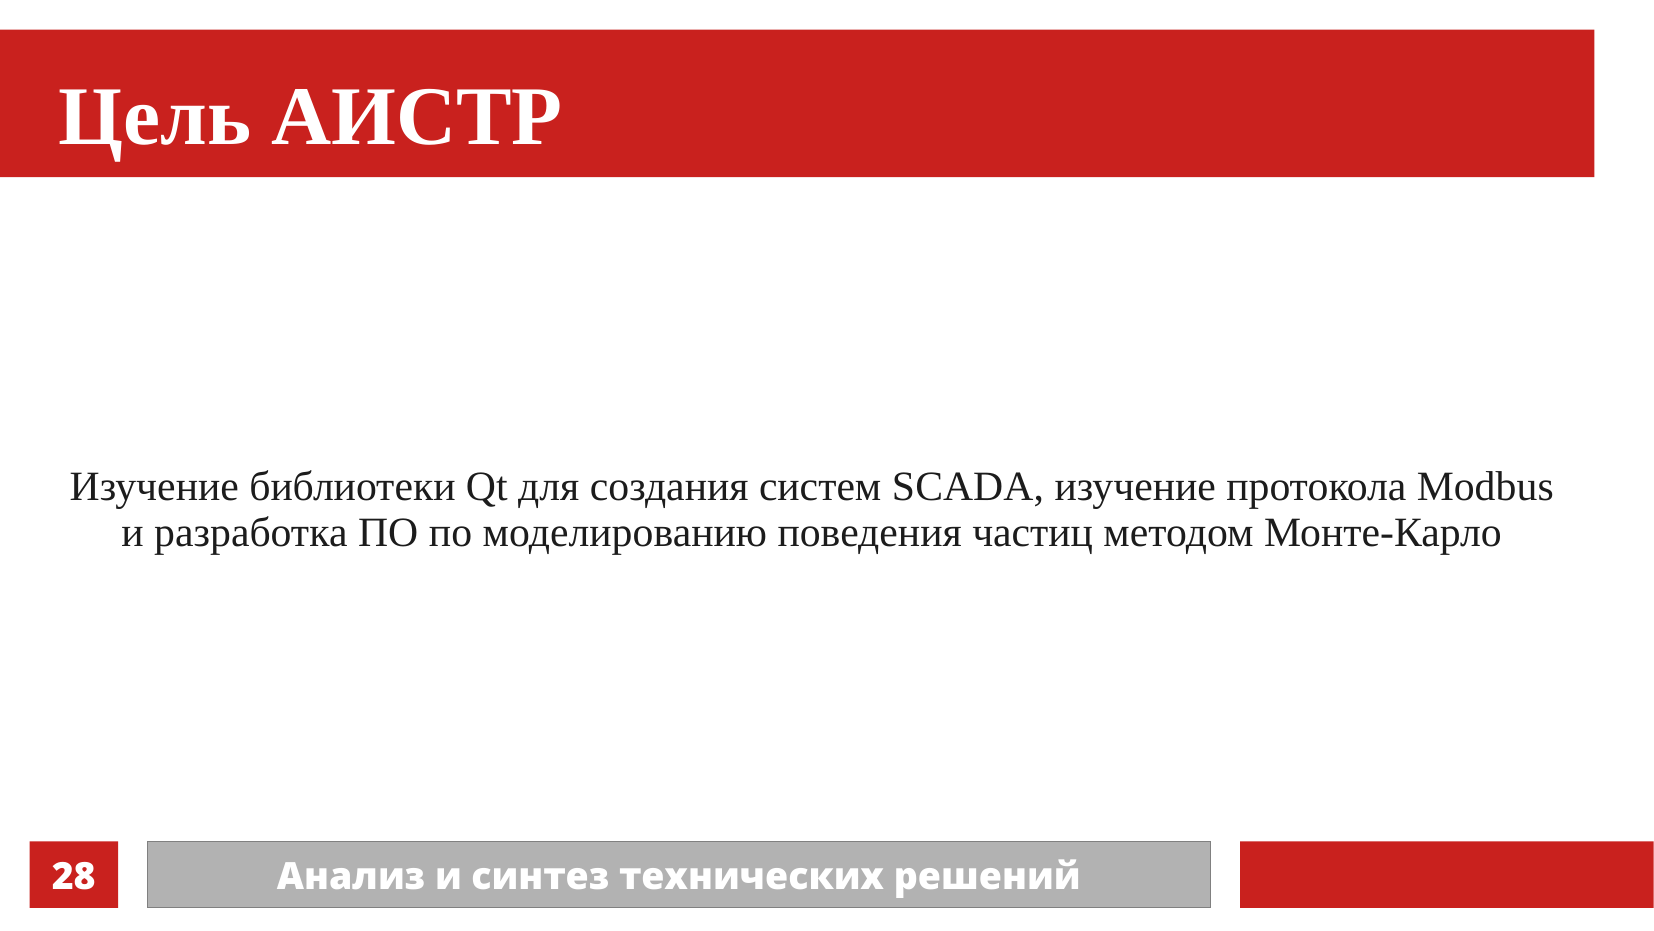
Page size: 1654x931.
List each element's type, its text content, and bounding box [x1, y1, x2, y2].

list Изучение библиотеки Qt для создания систем SCADA, изучение протокола Modbus и разработка ПО по моделированию поведения частиц методом Монте-Карло [59, 221, 1565, 798]
title Цель АИСТР [59, 44, 1595, 163]
